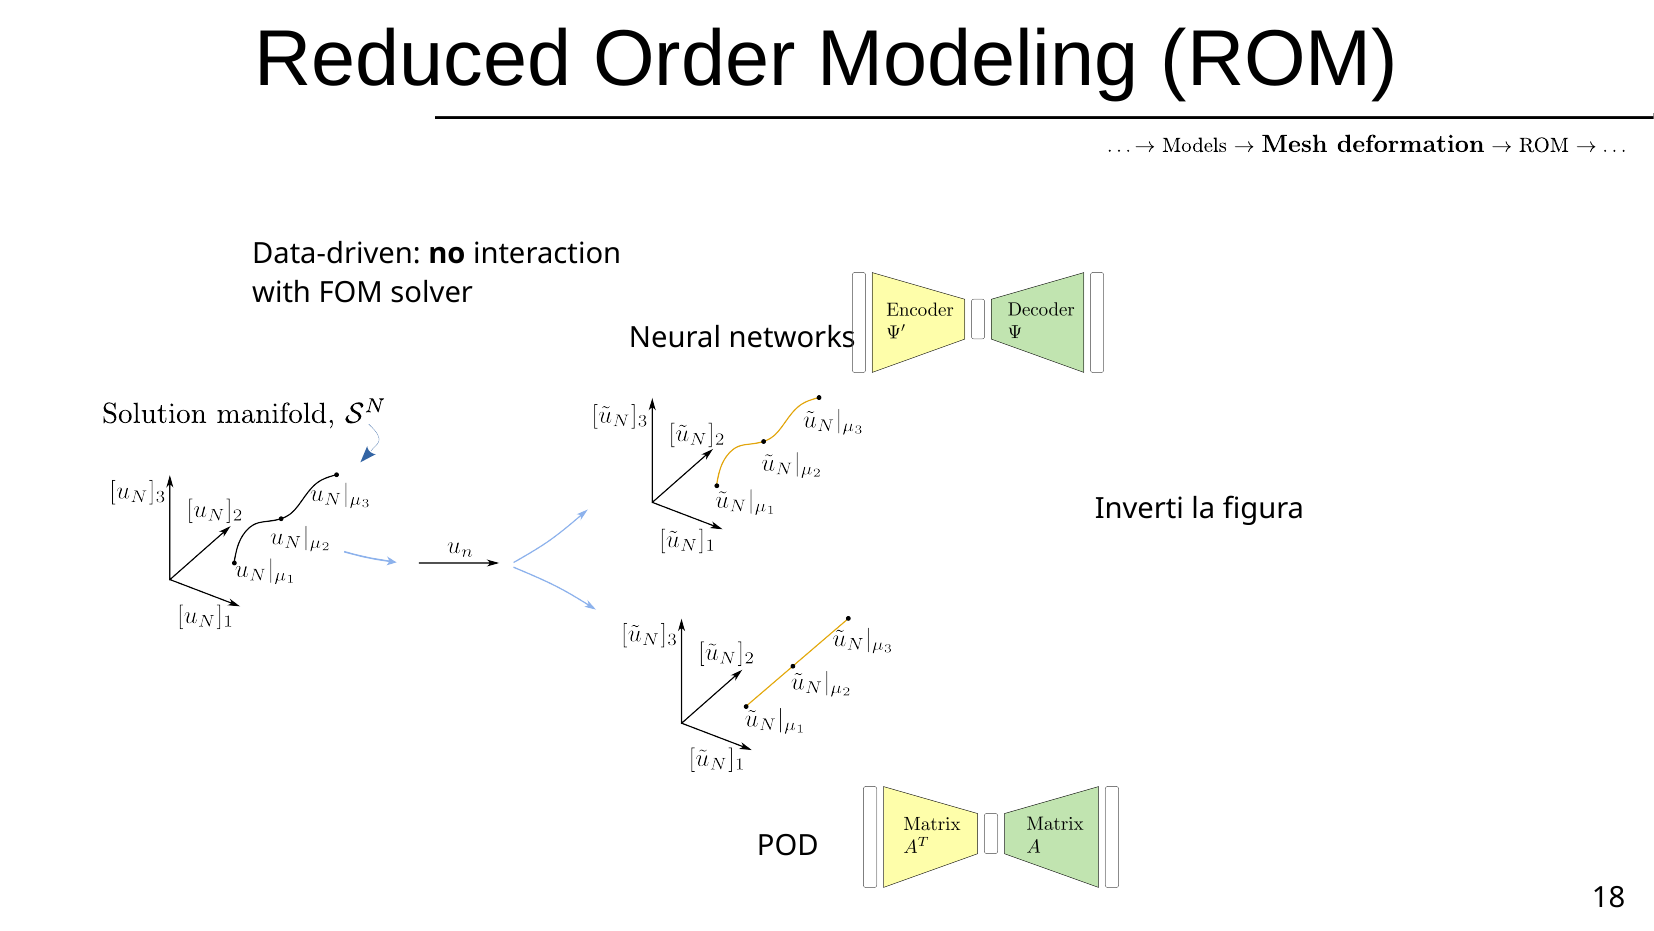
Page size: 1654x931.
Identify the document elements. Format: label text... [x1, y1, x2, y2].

text_box Neural networks [614, 309, 852, 363]
picture [863, 786, 1119, 888]
text_box Inverti la figura [1080, 480, 1381, 556]
picture [1107, 133, 1626, 154]
text_box POD [742, 816, 846, 870]
title Reduced Order Modeling (ROM) [0, 0, 1654, 117]
text_box Data-driven: no interaction with FOM solver [237, 224, 659, 355]
picture [852, 272, 1104, 373]
picture [100, 395, 891, 772]
